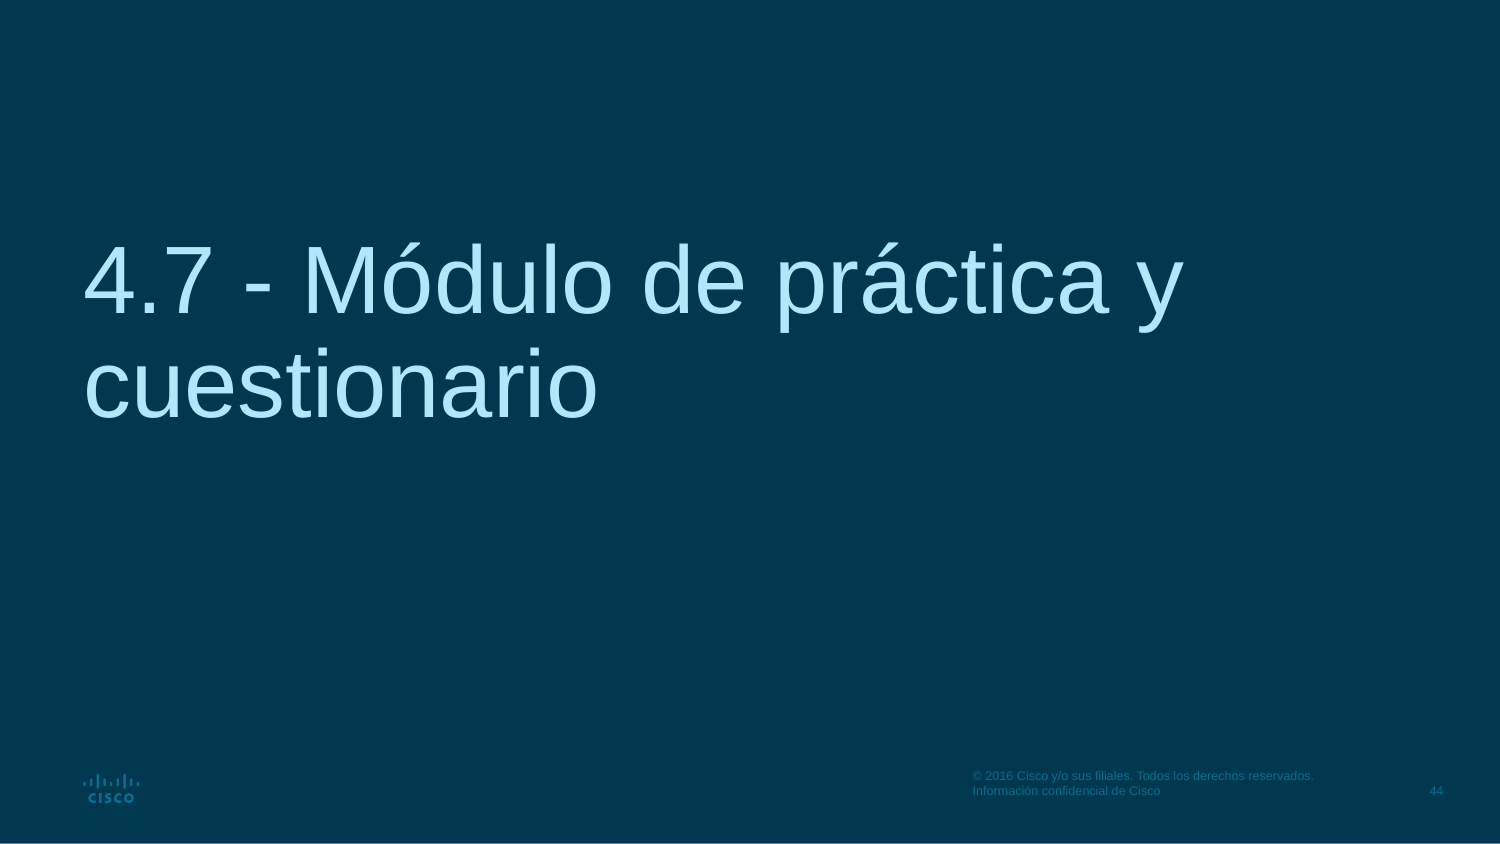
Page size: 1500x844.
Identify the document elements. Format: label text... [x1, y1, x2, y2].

title 4.7 - Módulo de práctica y cuestionario [68, 286, 1427, 446]
